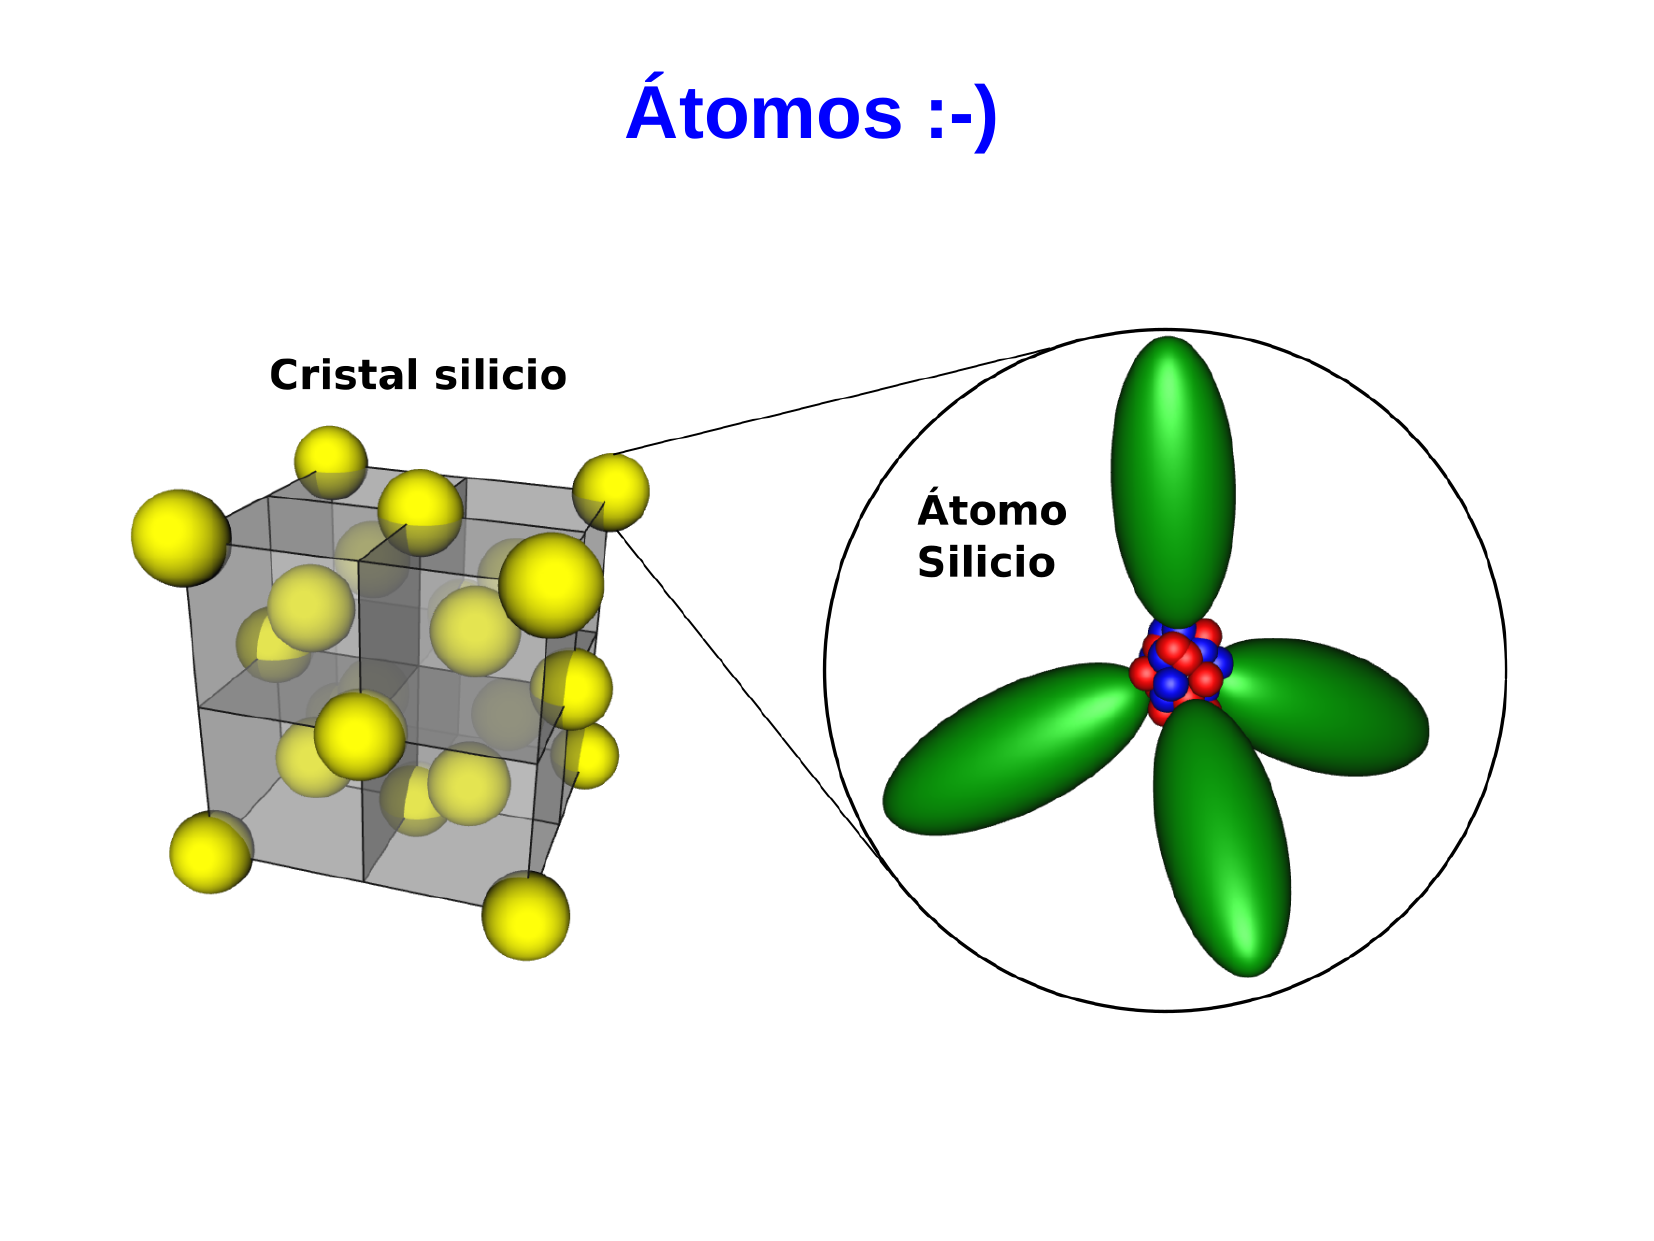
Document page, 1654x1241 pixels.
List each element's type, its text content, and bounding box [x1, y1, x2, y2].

picture [75, 299, 1546, 1037]
text_box Átomos :-) [64, 59, 1561, 166]
